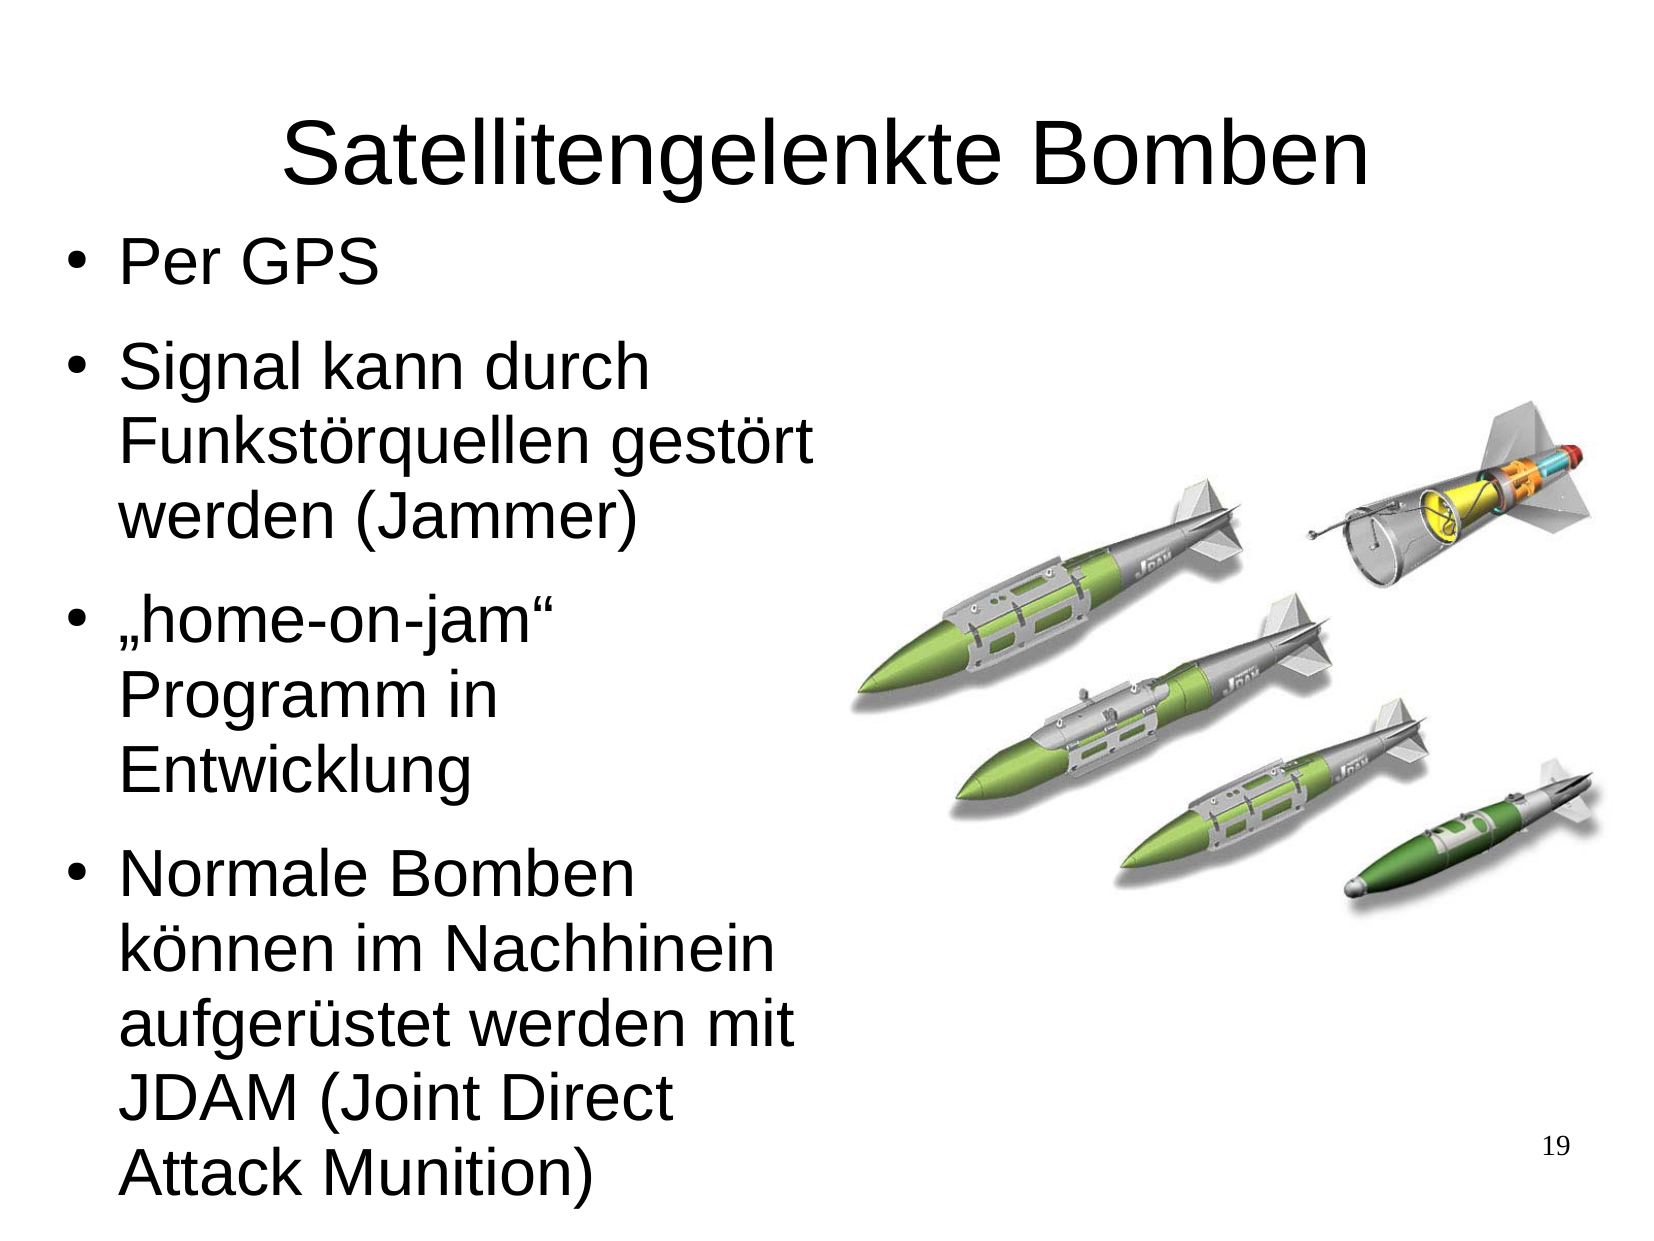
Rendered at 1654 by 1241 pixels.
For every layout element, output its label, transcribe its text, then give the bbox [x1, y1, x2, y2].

list Per GPS Signal kann durch Funkstörquellen gestört werden (Jammer) „home-on-jam“ Programm in Entwicklung Normale Bomben können im Nachhinein aufgerüstet werden mit JDAM (Joint Direct Attack Munition) [47, 224, 847, 1241]
title Satellitengelenkte Bomben [82, 49, 1571, 257]
picture [822, 376, 1630, 934]
